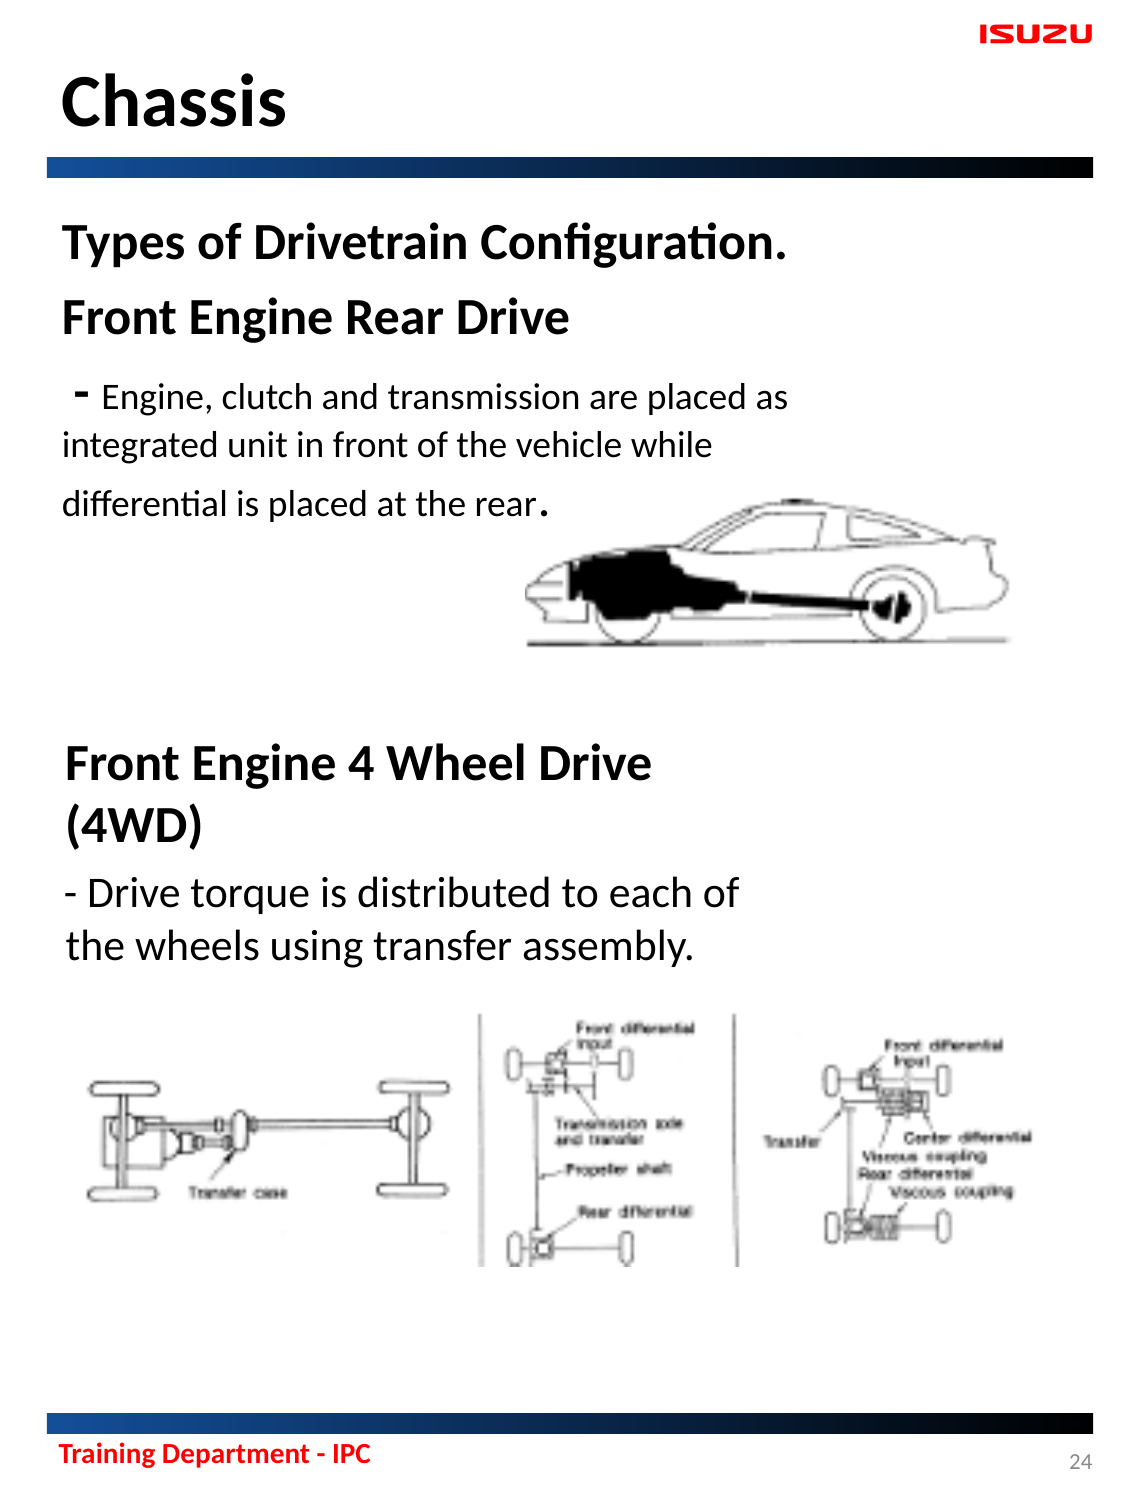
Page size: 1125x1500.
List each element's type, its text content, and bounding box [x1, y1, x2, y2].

picture [813, 487, 1036, 654]
list Types of Drivetrain Configuration. Front Engine Rear Drive - Engine, clutch and transmission are placed as integrated unit in front of the vehicle while differential is placed at the rear. Front Engine 4 Wheel Drive (4WD) - Drive torque is distributed to each of the wheels using transfer assembly. [46, 200, 813, 1351]
title Chassis [46, 37, 1097, 155]
text_box 24 [1048, 1433, 1114, 1487]
picture [50, 999, 1061, 1267]
